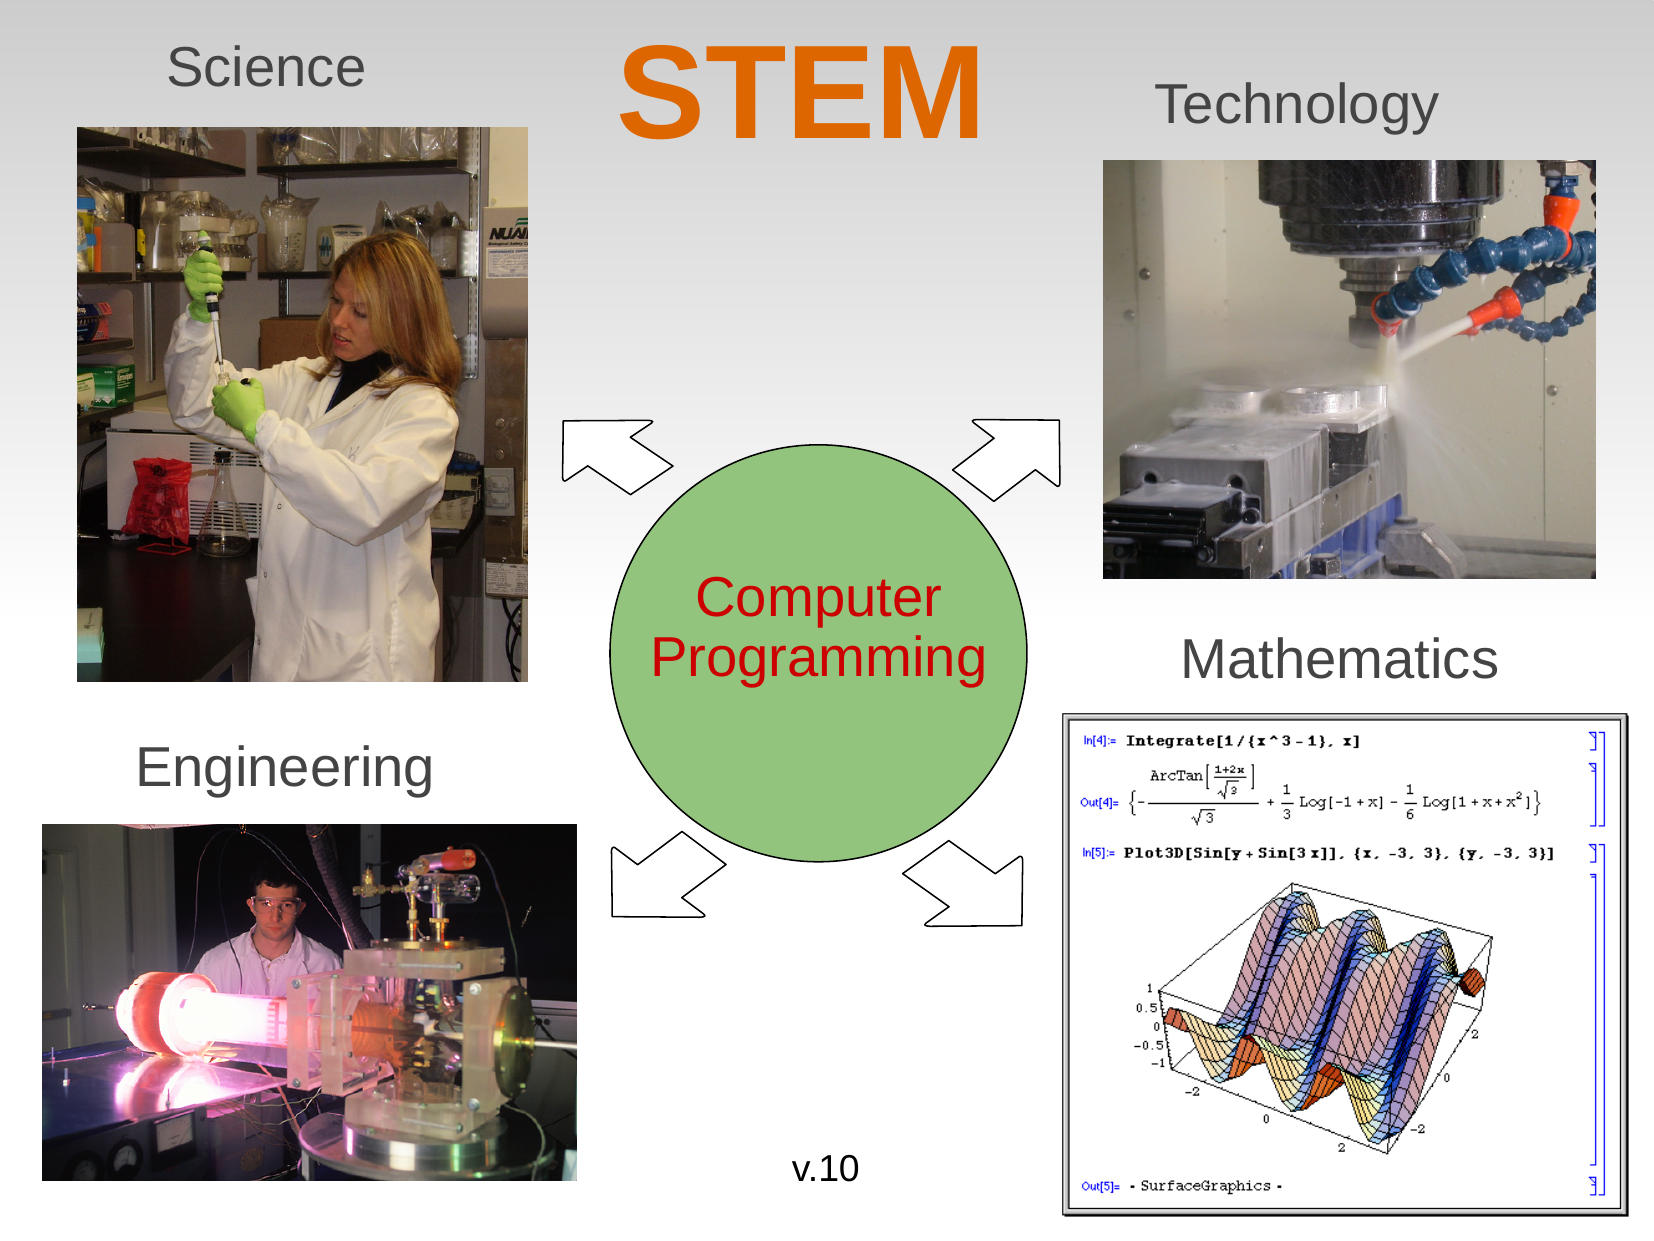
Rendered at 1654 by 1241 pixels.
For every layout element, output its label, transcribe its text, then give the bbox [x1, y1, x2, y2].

picture [1061, 712, 1630, 1218]
title STEM [439, 25, 1164, 324]
picture [1103, 160, 1596, 579]
text_box [902, 840, 1023, 927]
text_box Computer Programming [608, 568, 1029, 689]
text_box [628, 444, 1009, 568]
text_box [952, 419, 1060, 502]
text_box Engineering [134, 738, 512, 799]
text_box [613, 689, 1024, 862]
picture [77, 127, 528, 683]
picture [42, 824, 577, 1181]
text_box v.10 [777, 1139, 898, 1219]
text_box Technology [1154, 75, 1528, 136]
text_box Science [166, 38, 422, 99]
text_box Mathematics [1180, 631, 1584, 692]
text_box [562, 420, 673, 495]
text_box [611, 831, 727, 918]
